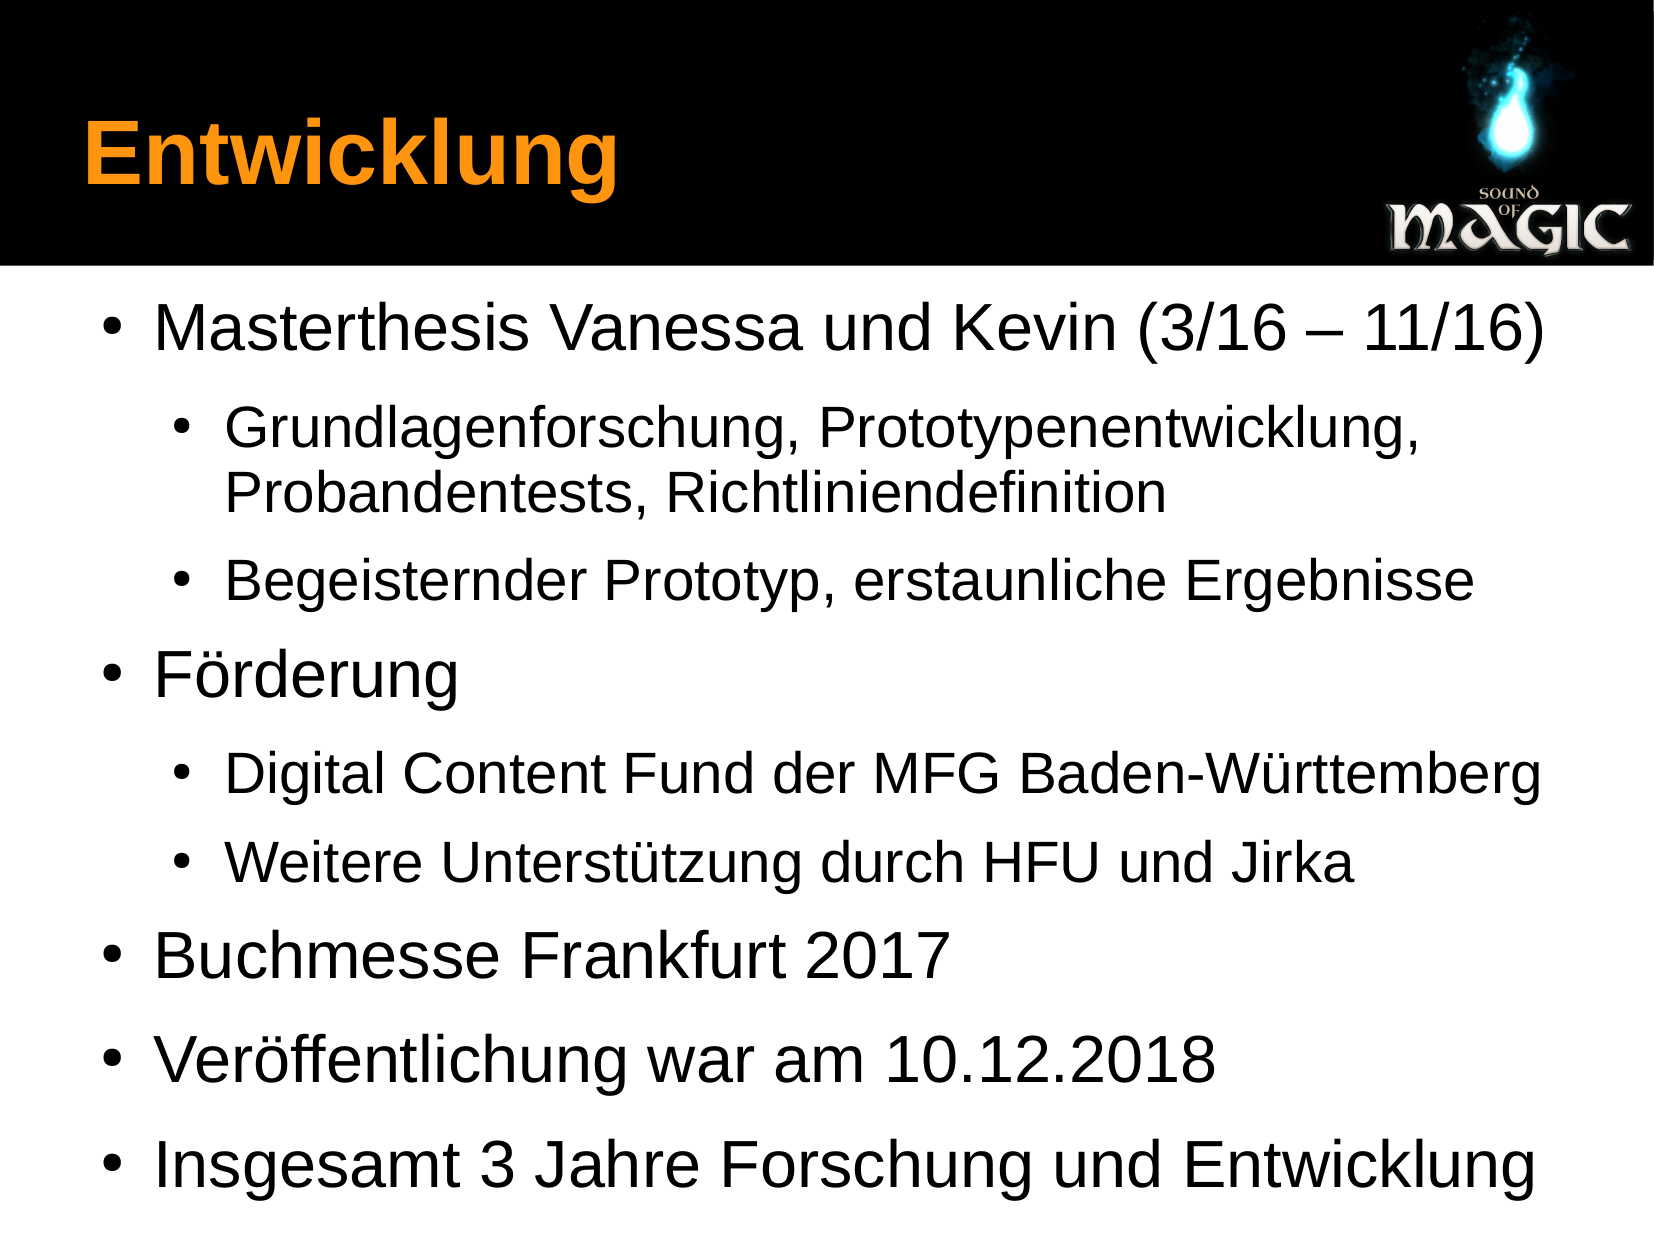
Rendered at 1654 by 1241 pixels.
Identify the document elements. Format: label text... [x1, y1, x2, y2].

title Entwicklung [82, 49, 1571, 257]
picture [1364, 11, 1654, 260]
list Masterthesis Vanessa und Kevin (3/16 – 11/16) Grundlagenforschung, Prototypenentwicklung, Probandentests, Richtliniendefinition Begeisternder Prototyp, erstaunliche Ergebnisse Förderung Digital Content Fund der MFG Baden-Württemberg Weitere Unterstützung durch HFU und Jirka Buchmesse Frankfurt 2017 Veröffentlichung war am 10.12.2018 Insgesamt 3 Jahre Forschung und Entwicklung [82, 290, 1571, 1201]
